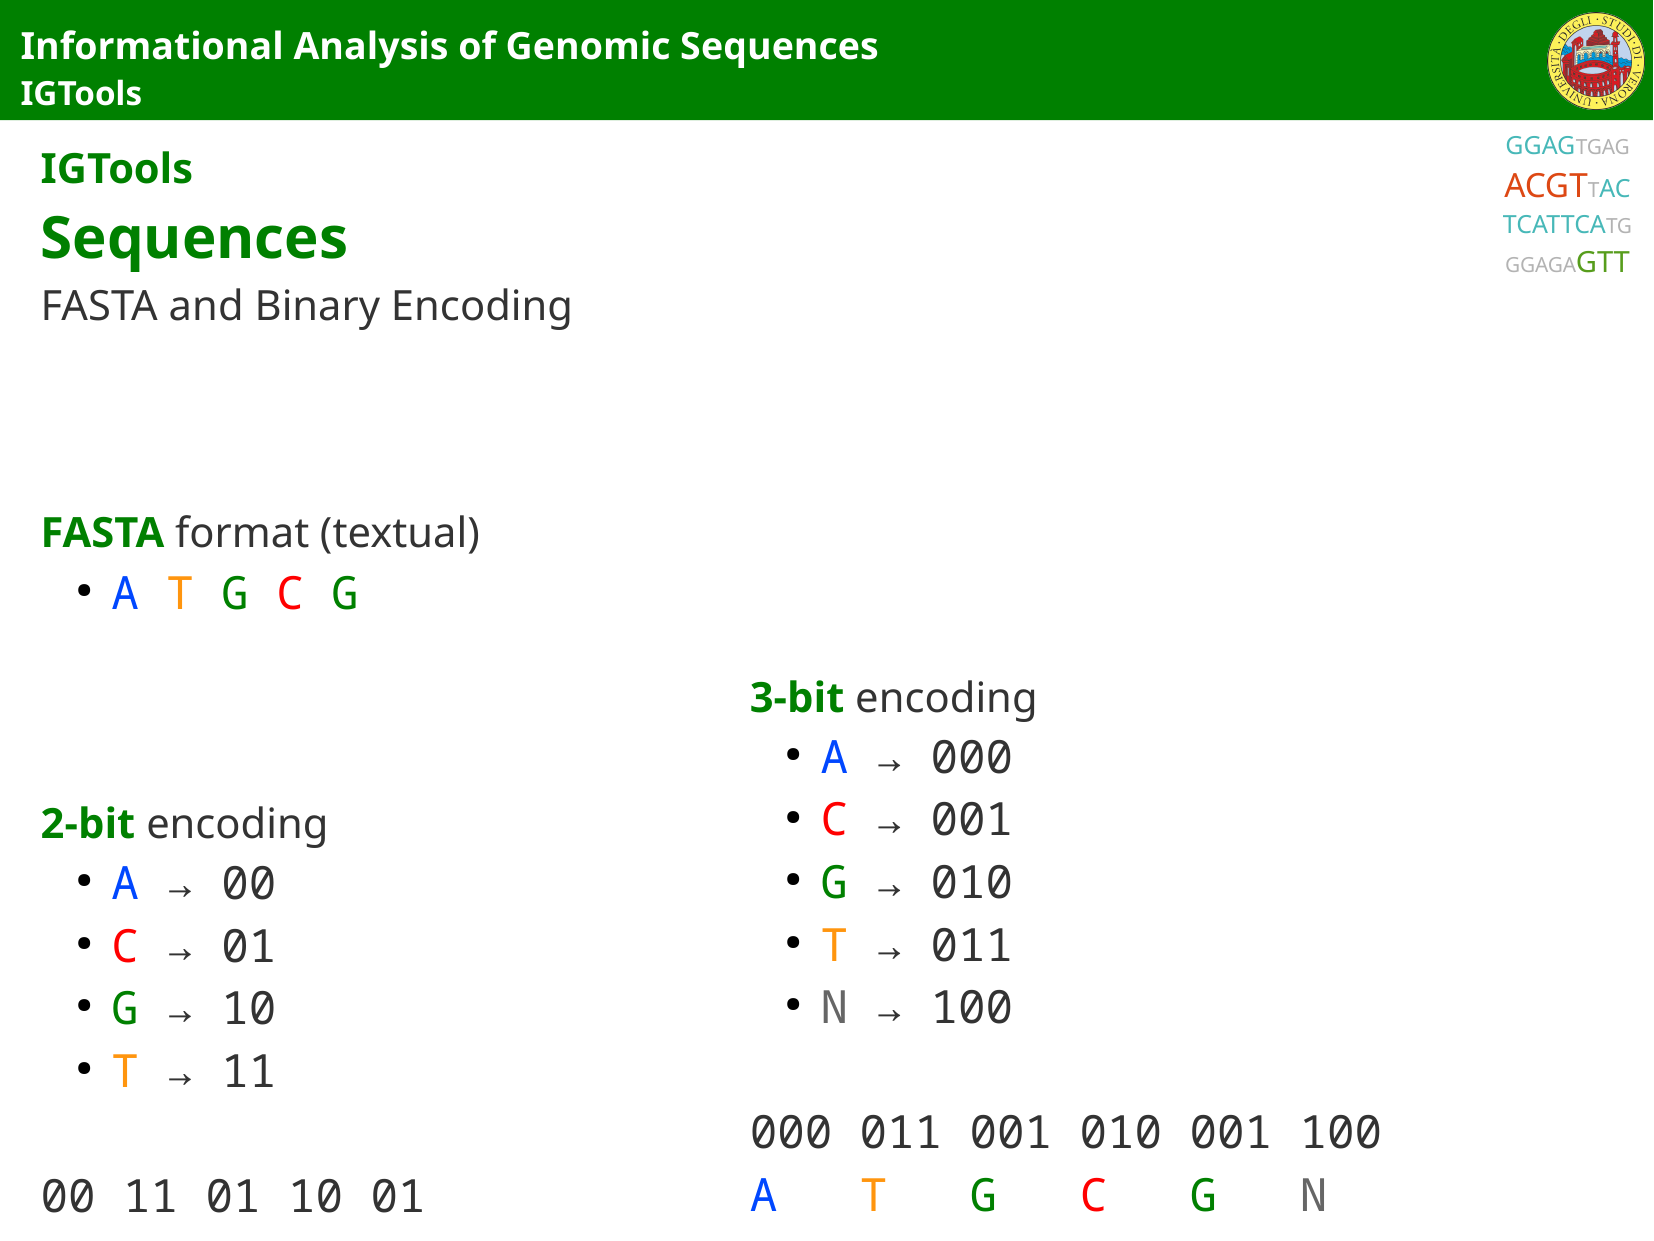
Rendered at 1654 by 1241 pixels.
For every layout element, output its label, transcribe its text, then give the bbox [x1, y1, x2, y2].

text_box [0, 0, 1653, 121]
text_box Informational Analysis of Genomic Sequences IGTools [5, 11, 1416, 107]
text_box 3-bit encoding A → 000 C → 001 G → 010 T → 011 N → 100 000 011 001 010 001 100 A T G C G N [735, 660, 1456, 1148]
picture [1547, 12, 1645, 110]
text_box IGTools Sequences FASTA and Binary Encoding FASTA format (textual) A T G C G 2-bit encoding A → 00 C → 01 G → 10 T → 11 00 11 01 10 01 A T G C G [25, 131, 1621, 1162]
text_box GGAGTGAGACGTTACTCATTCATGGGAGAGTT [1485, 120, 1651, 263]
